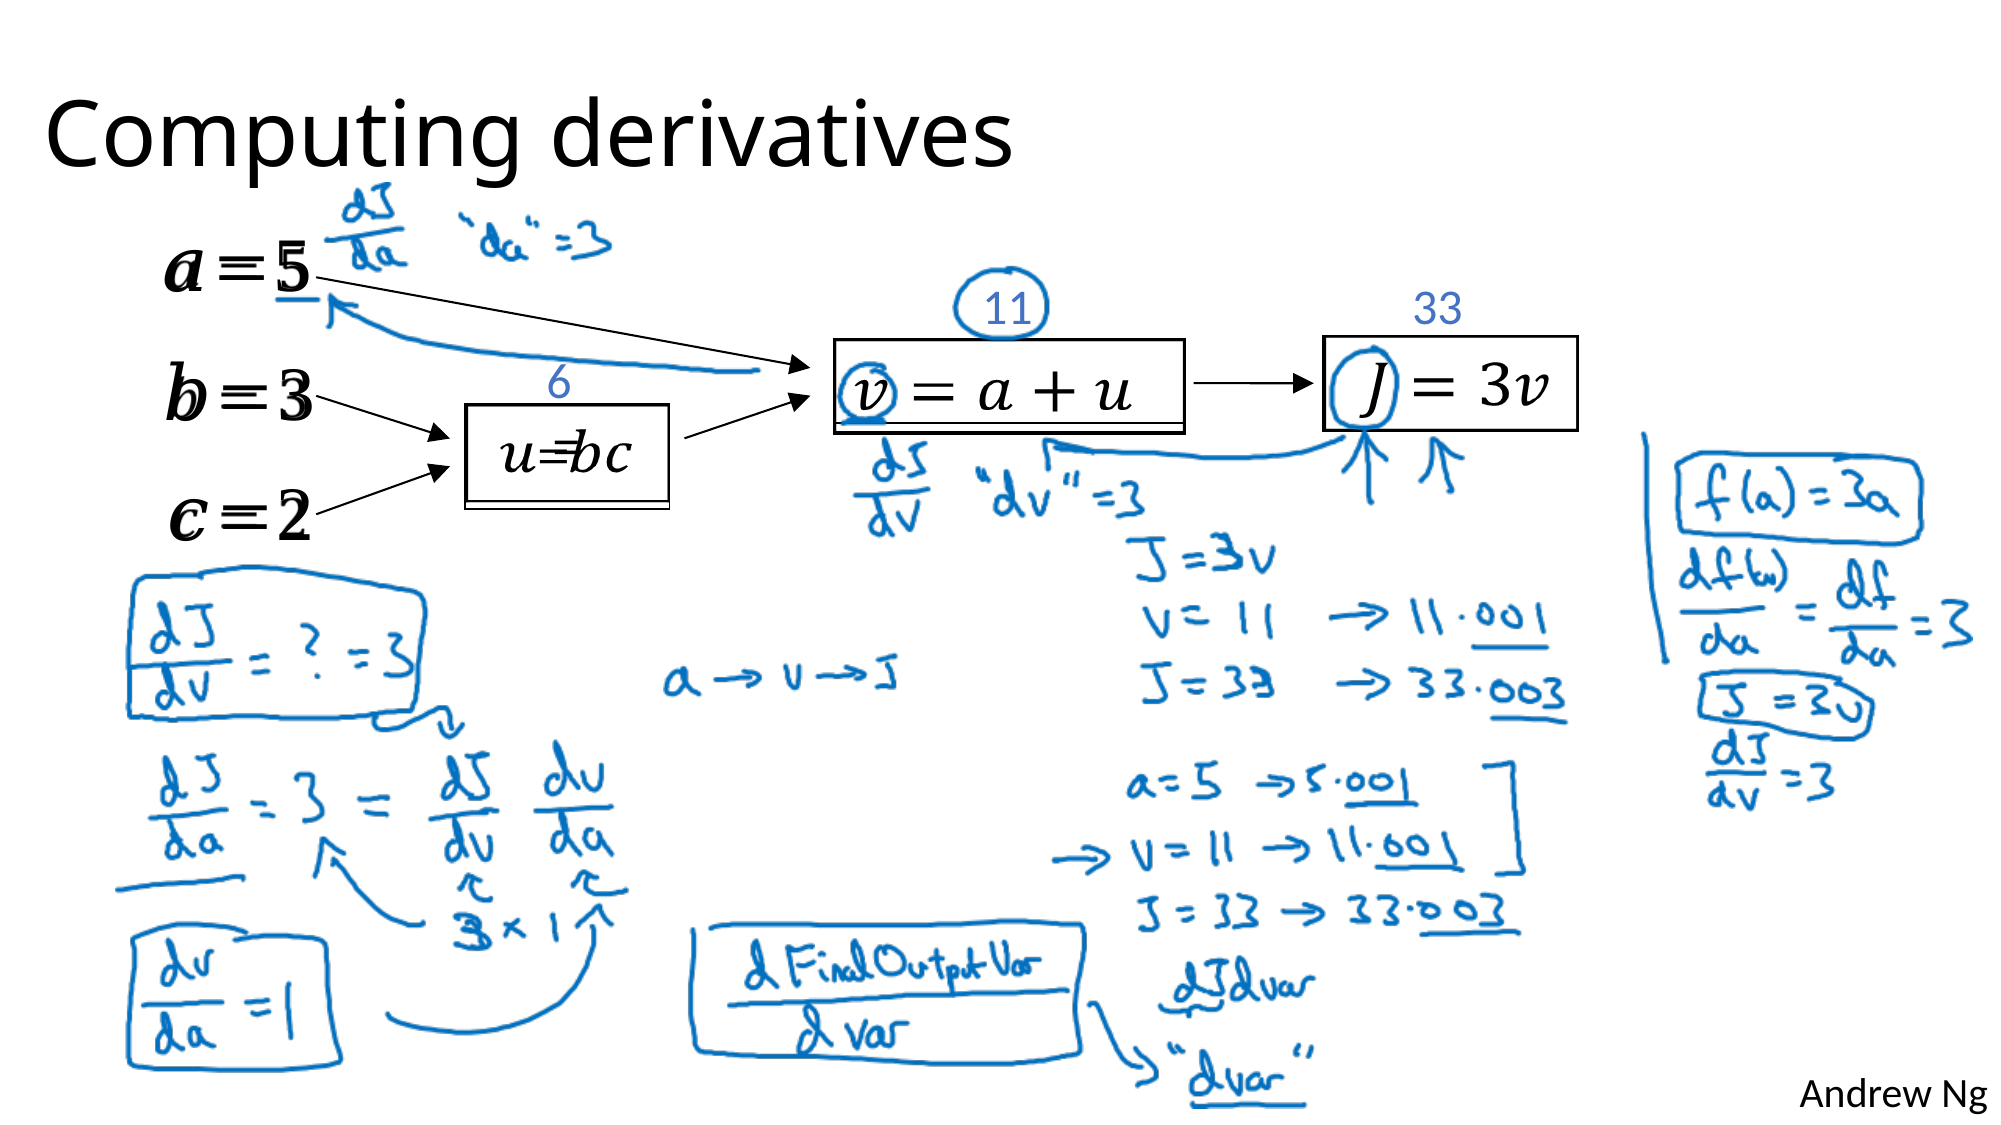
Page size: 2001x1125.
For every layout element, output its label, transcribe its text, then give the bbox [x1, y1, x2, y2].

title Computing derivatives [28, 28, 1754, 246]
picture [115, 182, 1973, 1109]
